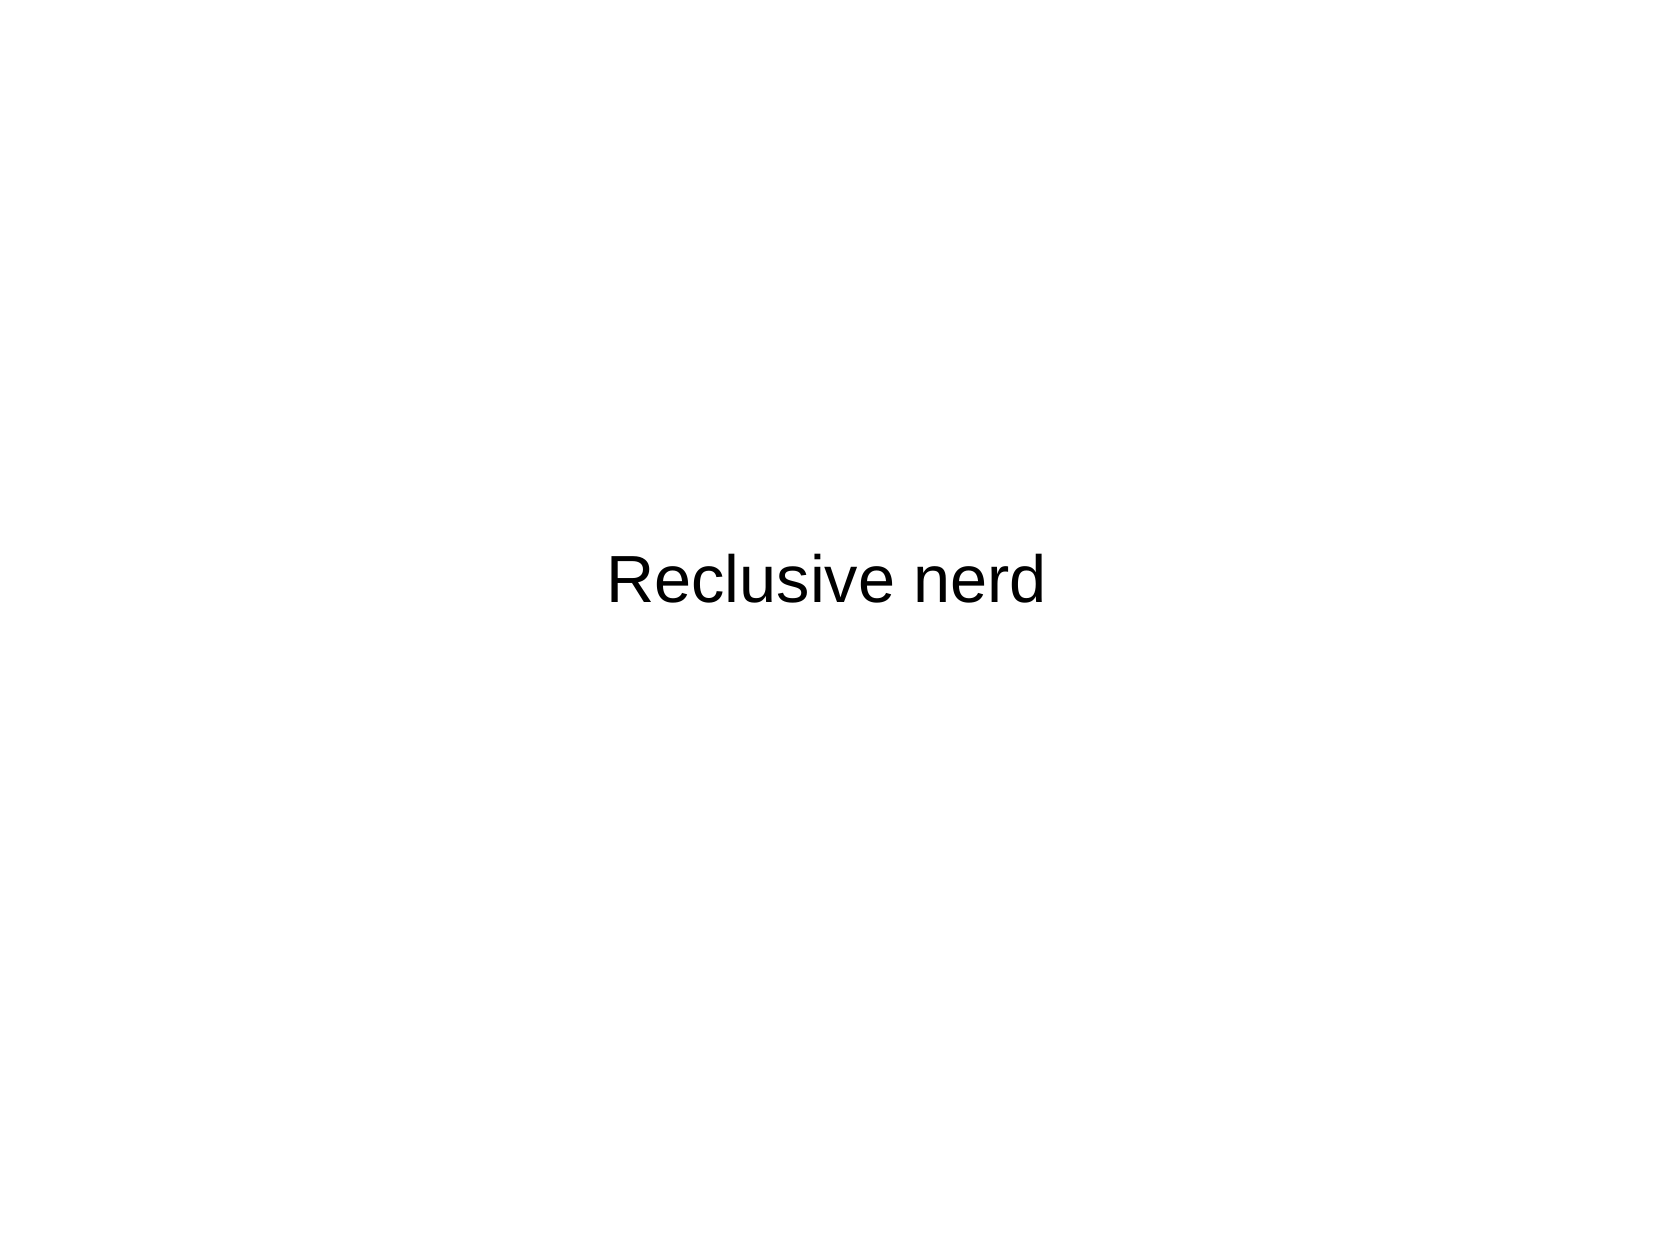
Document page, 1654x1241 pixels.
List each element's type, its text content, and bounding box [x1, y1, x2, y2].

subtitle Reclusive nerd [82, 49, 1571, 1109]
